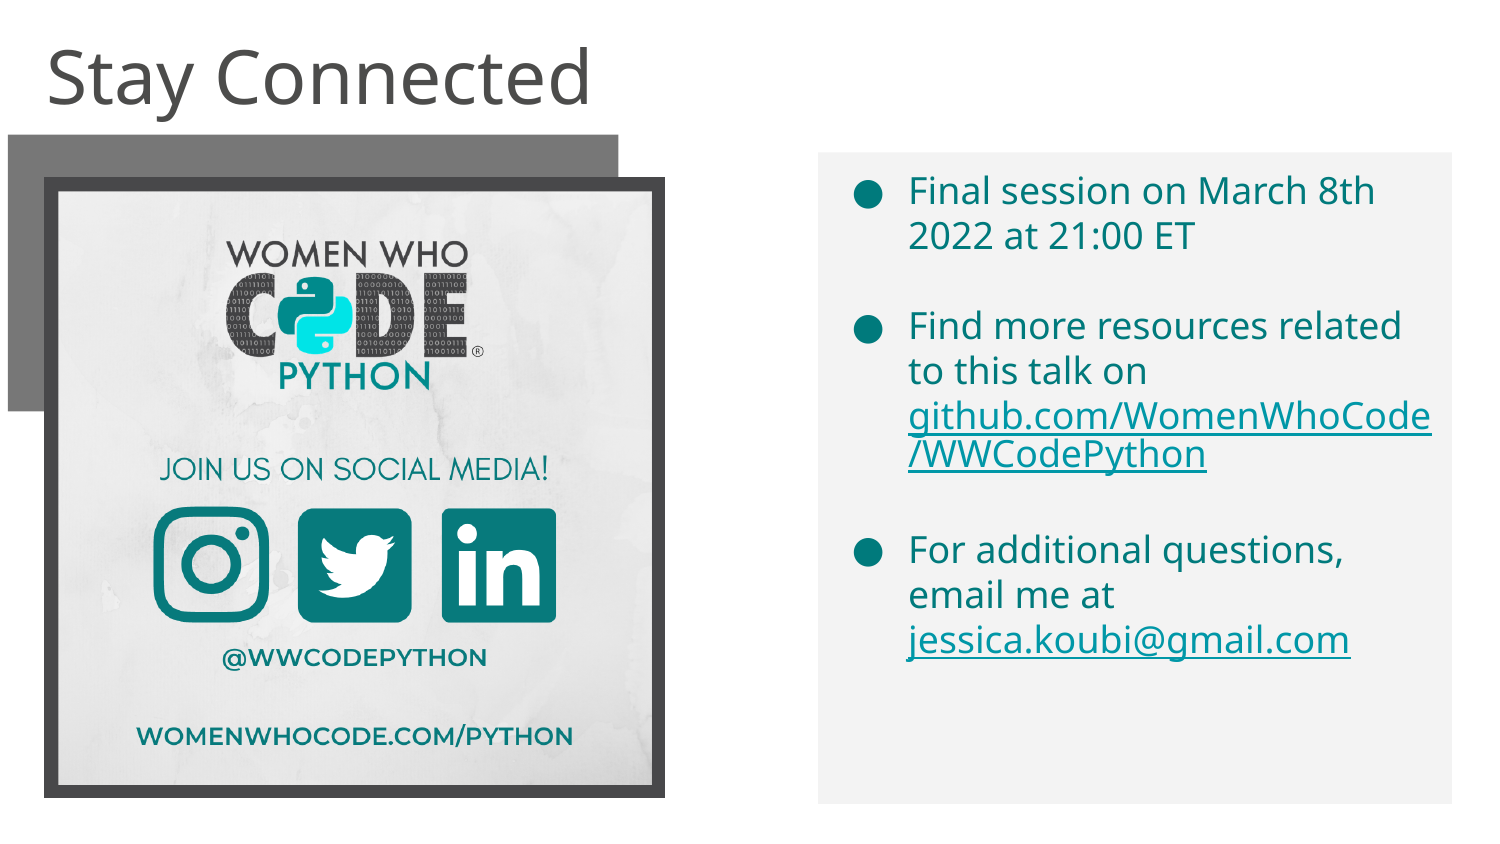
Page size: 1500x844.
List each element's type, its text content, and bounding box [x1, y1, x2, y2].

text_box [7, 134, 619, 412]
text_box Final session on March 8th 2022 at 21:00 ET Find more resources related to this talk on github.com/WomenWhoCode/WWCodePython For additional questions, email me at jessica.koubi@gmail.com [818, 152, 1452, 804]
title Stay Connected [31, 9, 1500, 135]
picture [44, 177, 665, 798]
